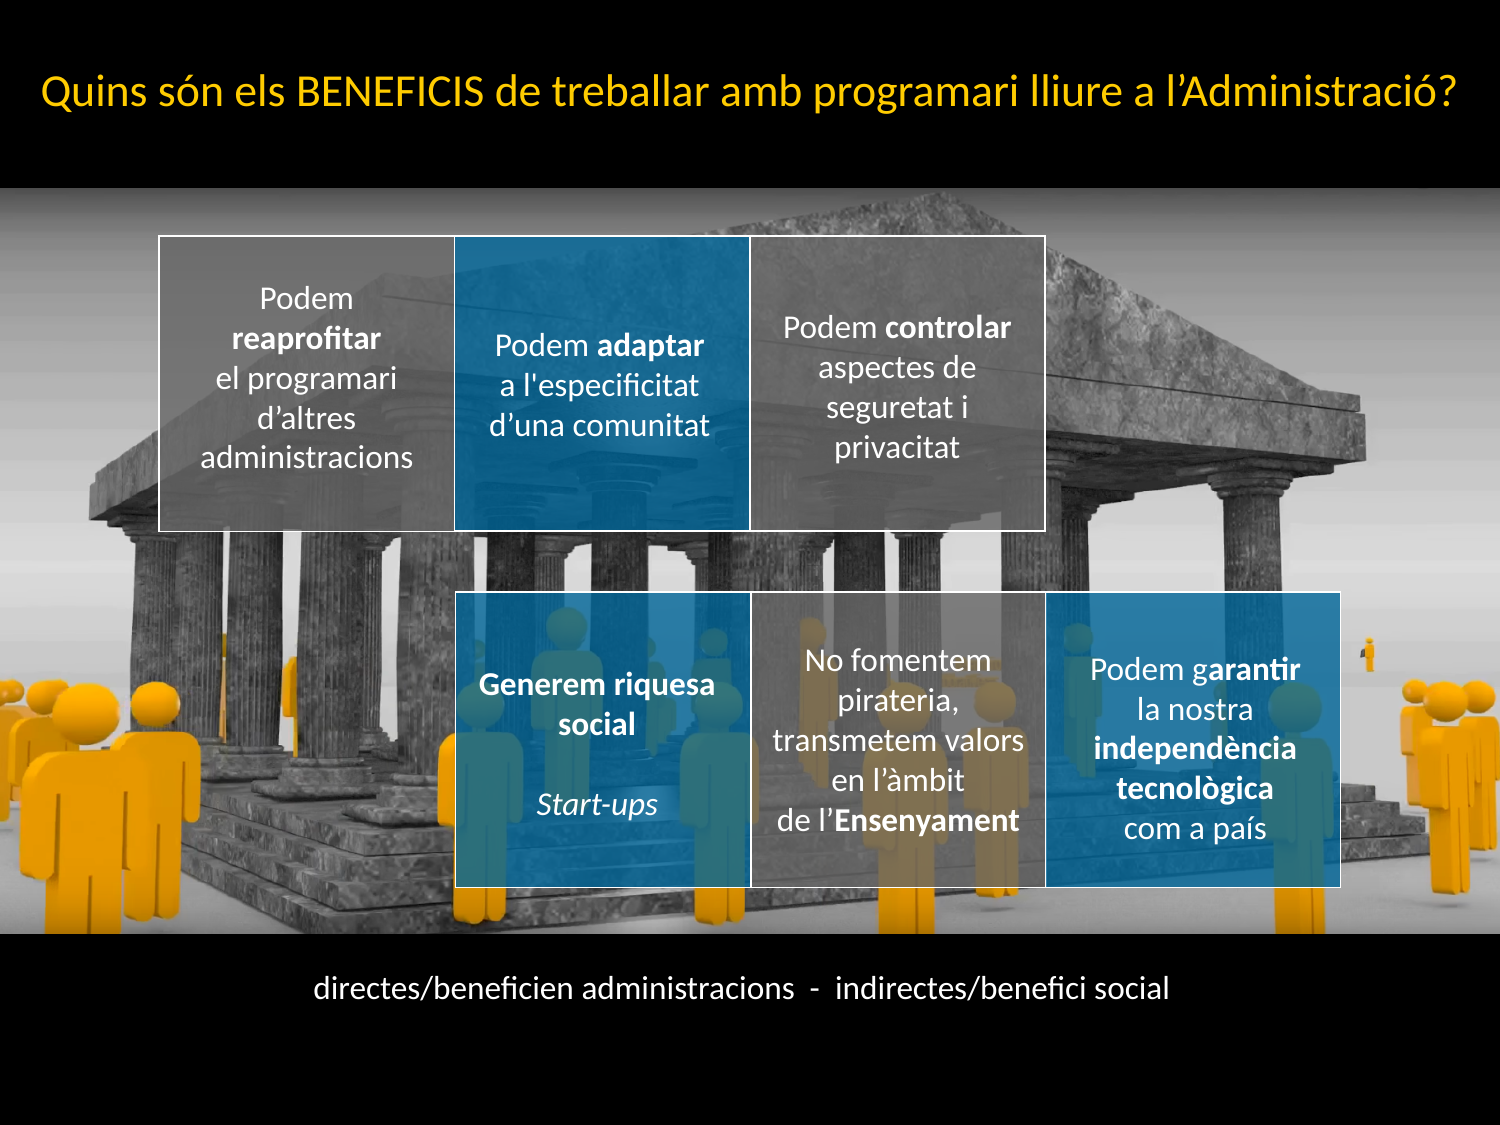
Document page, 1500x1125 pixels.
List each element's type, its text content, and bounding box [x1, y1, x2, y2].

text_box directes/beneficien administracions - indirectes/benefici social [0, 967, 1500, 1040]
text_box No fomentem pirateria, transmetem valors en l’àmbit de l’Ensenyament [756, 630, 1041, 846]
text_box Quins són els BENEFICIS de treballar amb programari lliure a l’Administració? [0, 64, 1500, 159]
text_box Generem riquesa social Start-ups [455, 654, 740, 830]
text_box Podem adaptar a l'especificitat d’una comunitat [458, 315, 742, 451]
text_box [455, 592, 1341, 888]
text_box Podem reaprofitar el programari d’altres administracions [170, 268, 443, 484]
text_box [159, 236, 1046, 532]
text_box Podem garantir la nostra independència tecnològica com a país [1053, 638, 1338, 854]
text_box Podem controlar aspectes de seguretat i privacitat [761, 297, 1034, 474]
picture [0, 188, 1500, 934]
